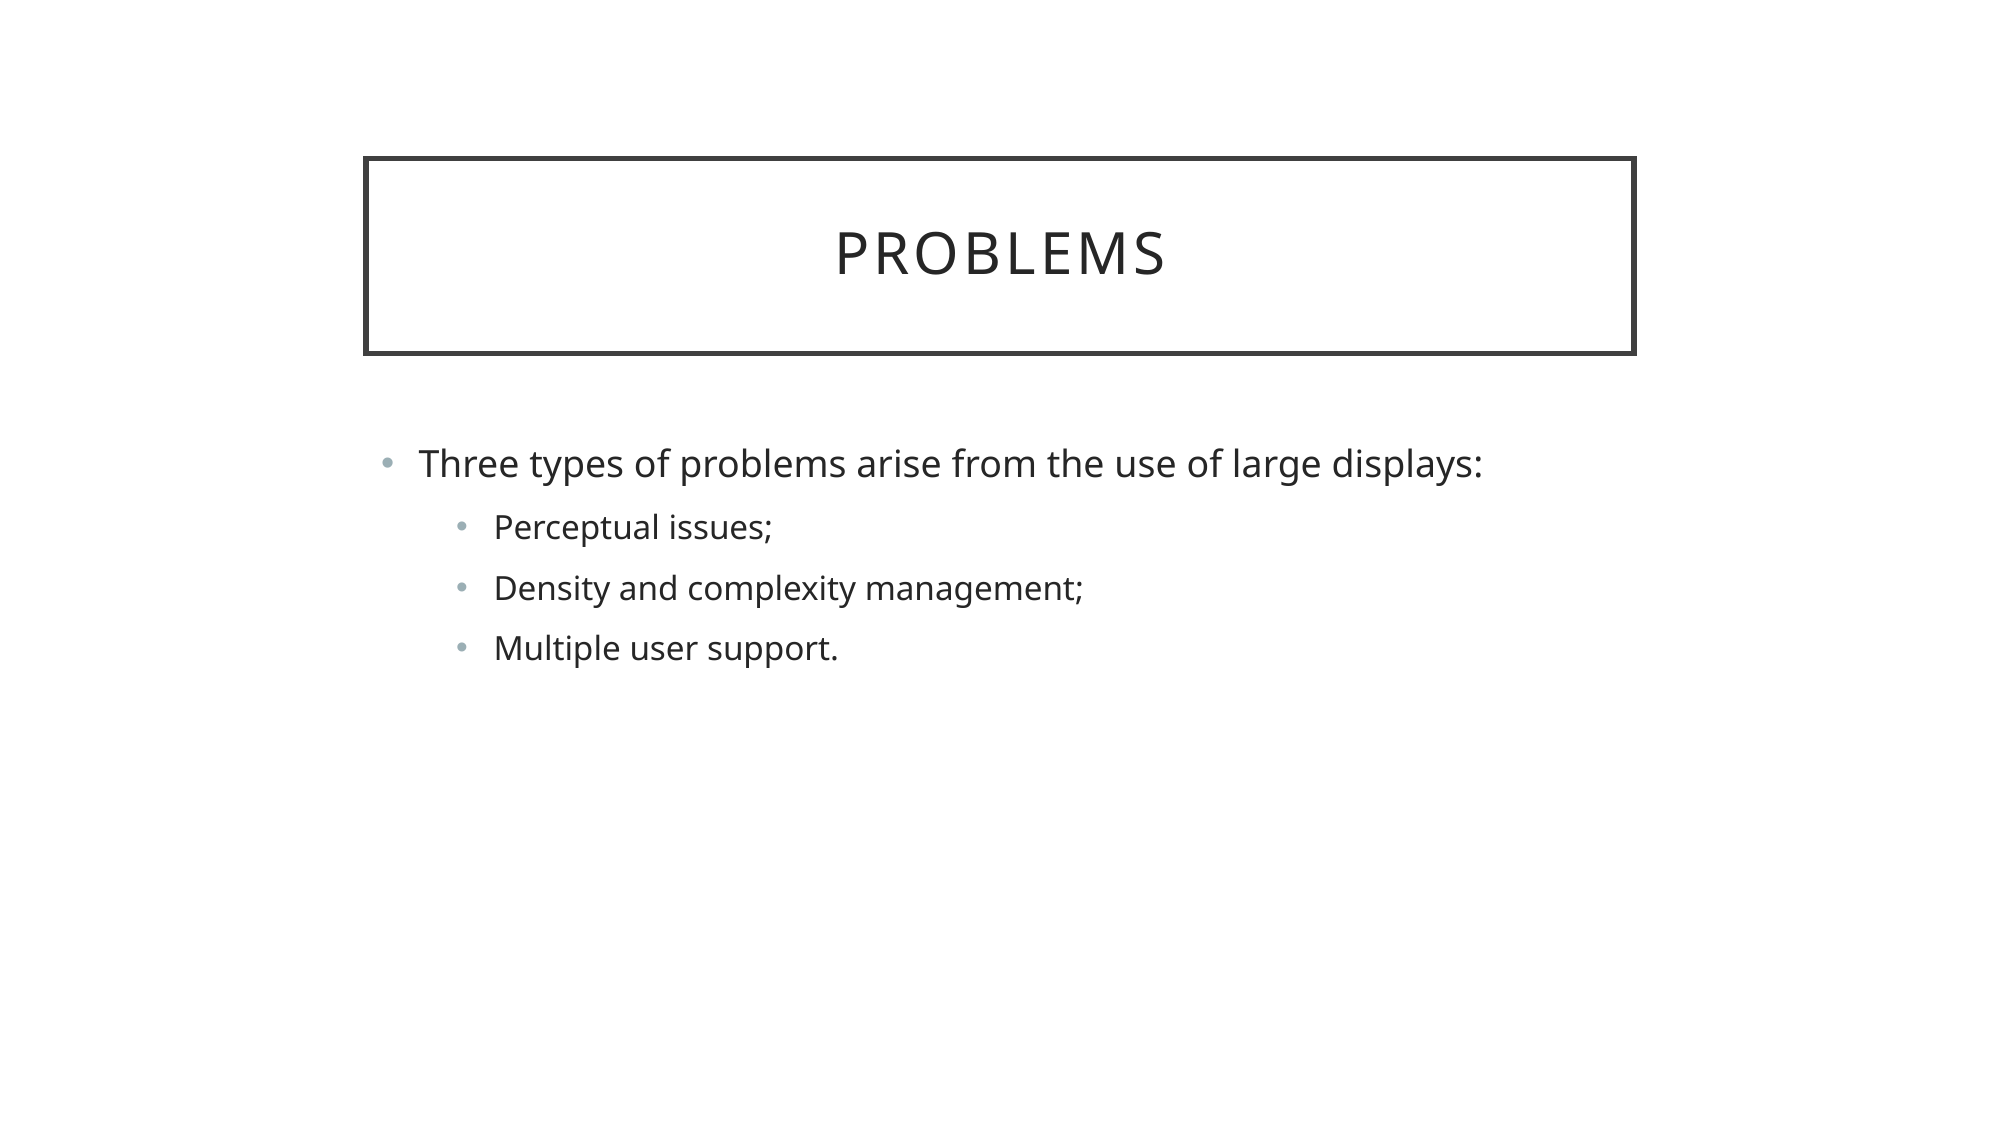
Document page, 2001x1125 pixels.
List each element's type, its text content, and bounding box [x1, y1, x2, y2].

title problems [366, 158, 1634, 354]
list Three types of problems arise from the use of large displays: Perceptual issues; Density and complexity management; Multiple user support. [366, 432, 1634, 942]
